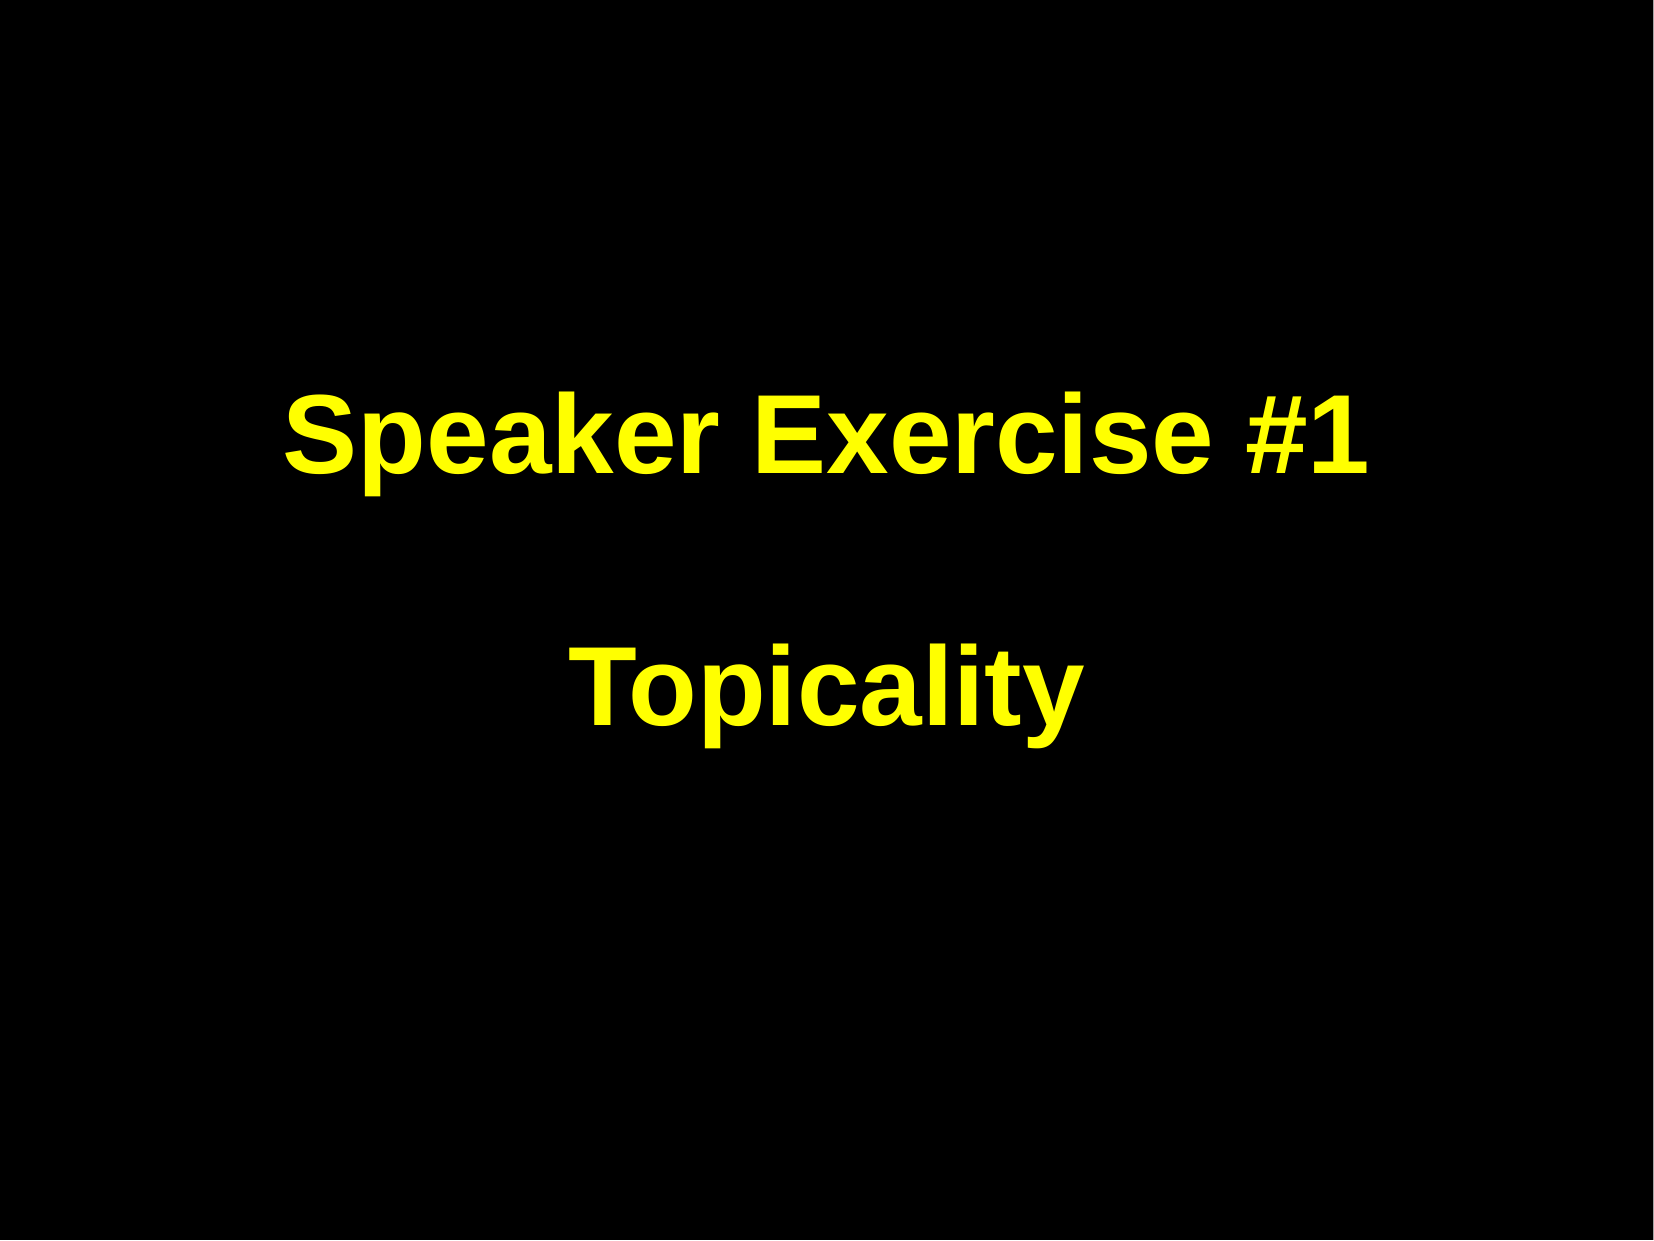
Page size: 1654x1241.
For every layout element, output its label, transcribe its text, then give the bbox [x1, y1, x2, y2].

title Speaker Exercise #1 Topicality [82, 372, 1571, 749]
